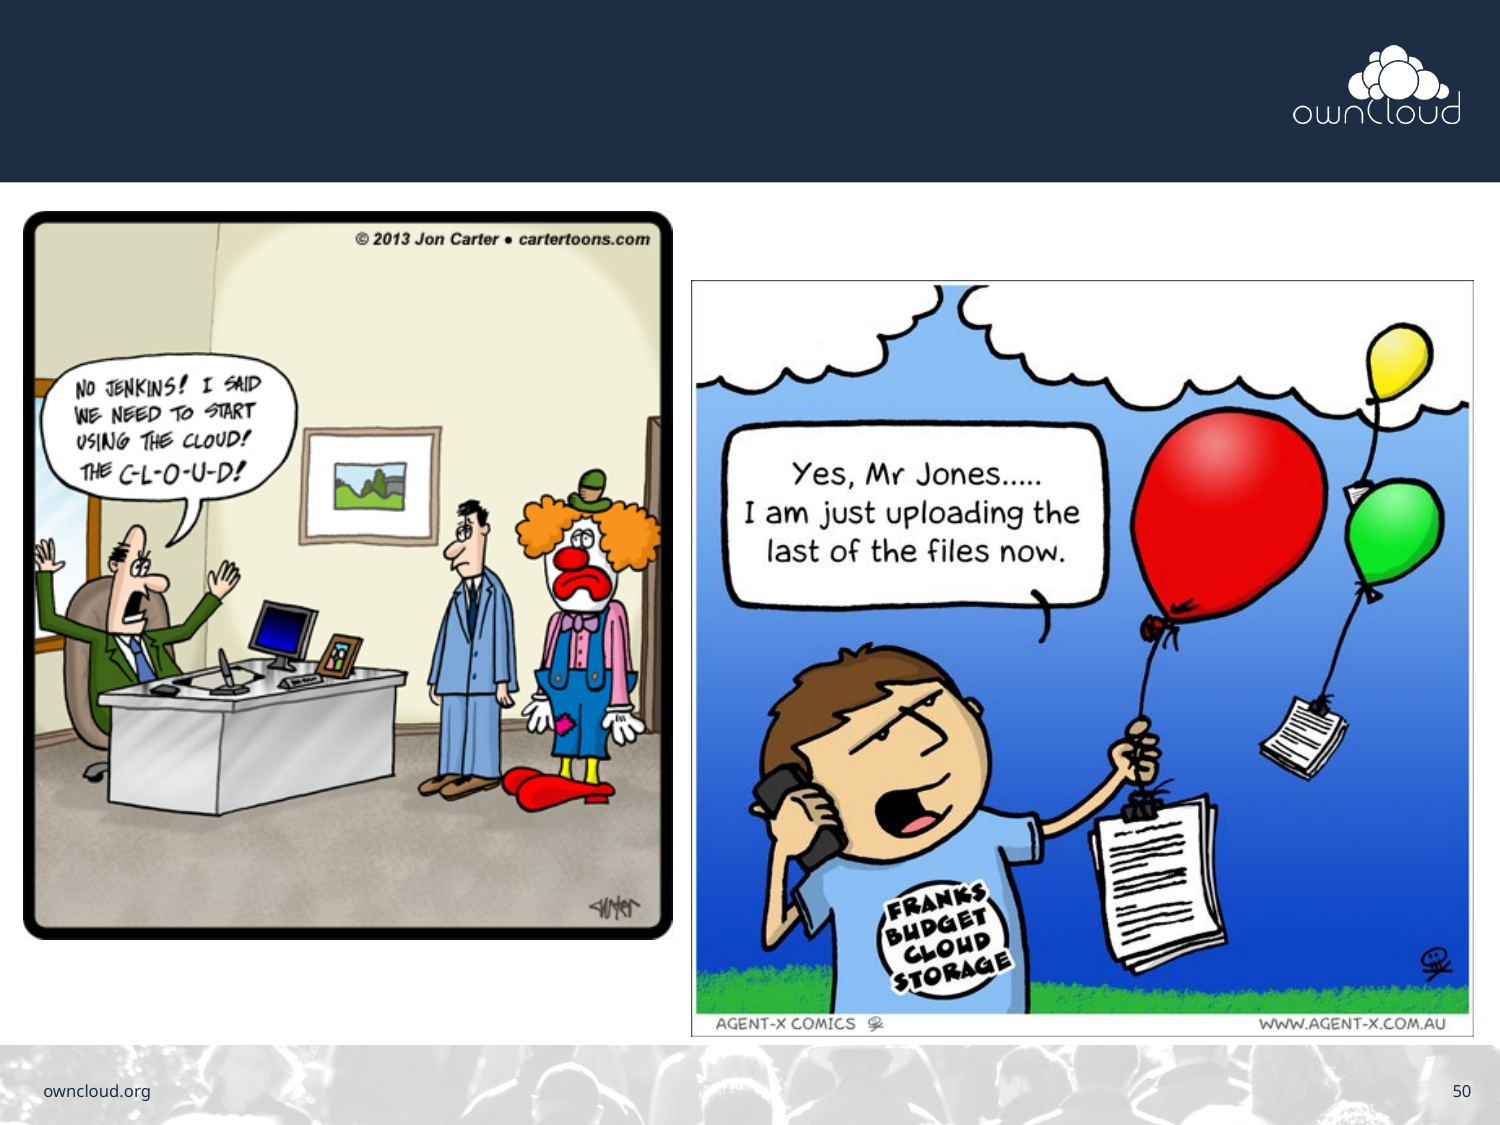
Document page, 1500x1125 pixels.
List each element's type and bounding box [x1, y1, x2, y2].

picture [23, 211, 673, 940]
picture [691, 280, 1474, 1038]
picture [0, 1045, 1500, 1125]
picture [1293, 45, 1460, 124]
